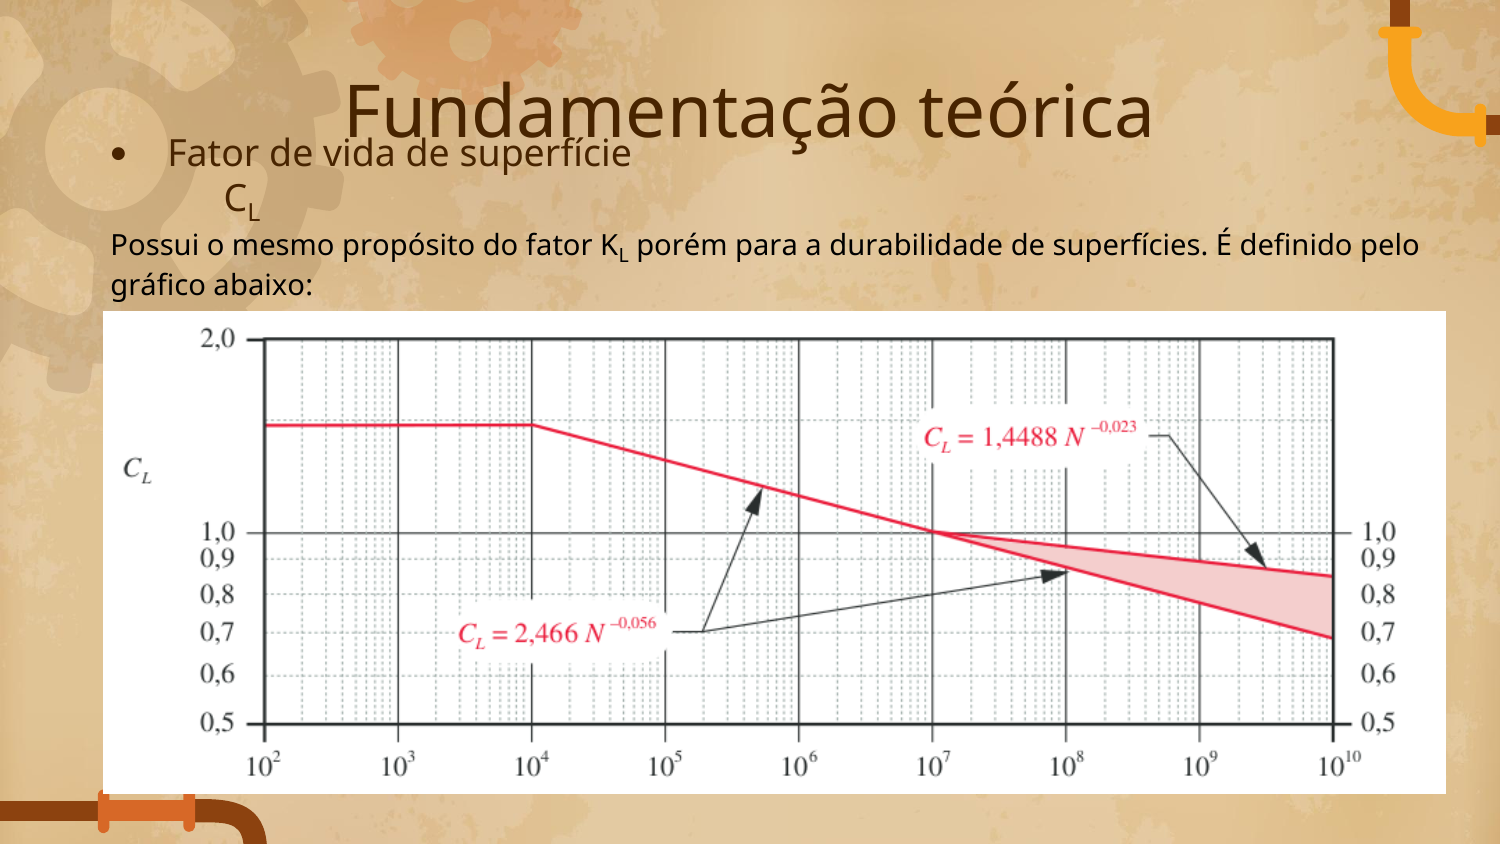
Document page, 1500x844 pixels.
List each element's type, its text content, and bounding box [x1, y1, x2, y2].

text_box Possui o mesmo propósito do fator KL porém para a durabilidade de superfícies. É definido pelo gráfico abaixo: [95, 210, 1454, 312]
subtitle Fator de vida de superfície CL [58, 101, 661, 254]
title Fundamentação teórica [116, 49, 1384, 127]
picture [103, 311, 1446, 794]
